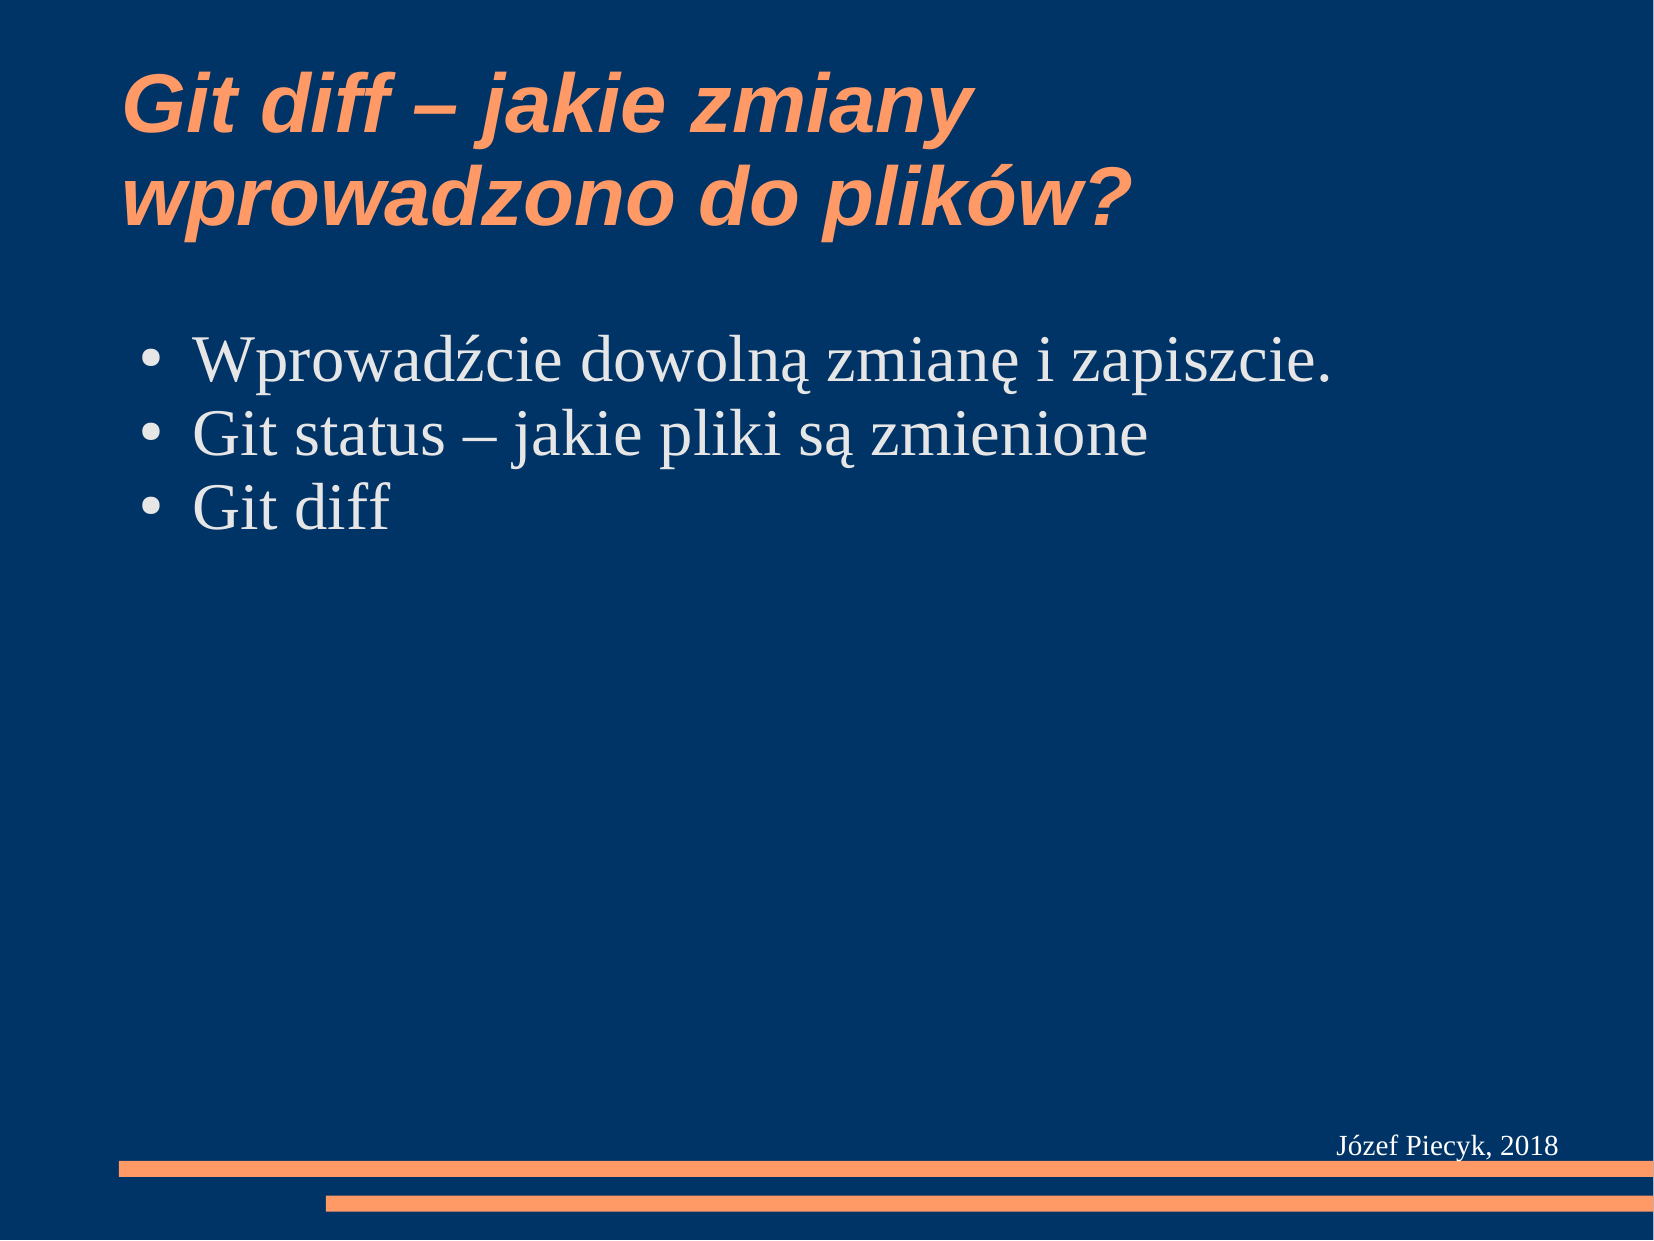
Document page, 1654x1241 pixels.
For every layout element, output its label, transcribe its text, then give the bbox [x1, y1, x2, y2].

title Git diff – jakie zmiany wprowadzono do plików? [121, 46, 1534, 254]
list Wprowadźcie dowolną zmianę i zapiszcie. Git status – jakie pliki są zmienione Git diff [121, 322, 1561, 1132]
